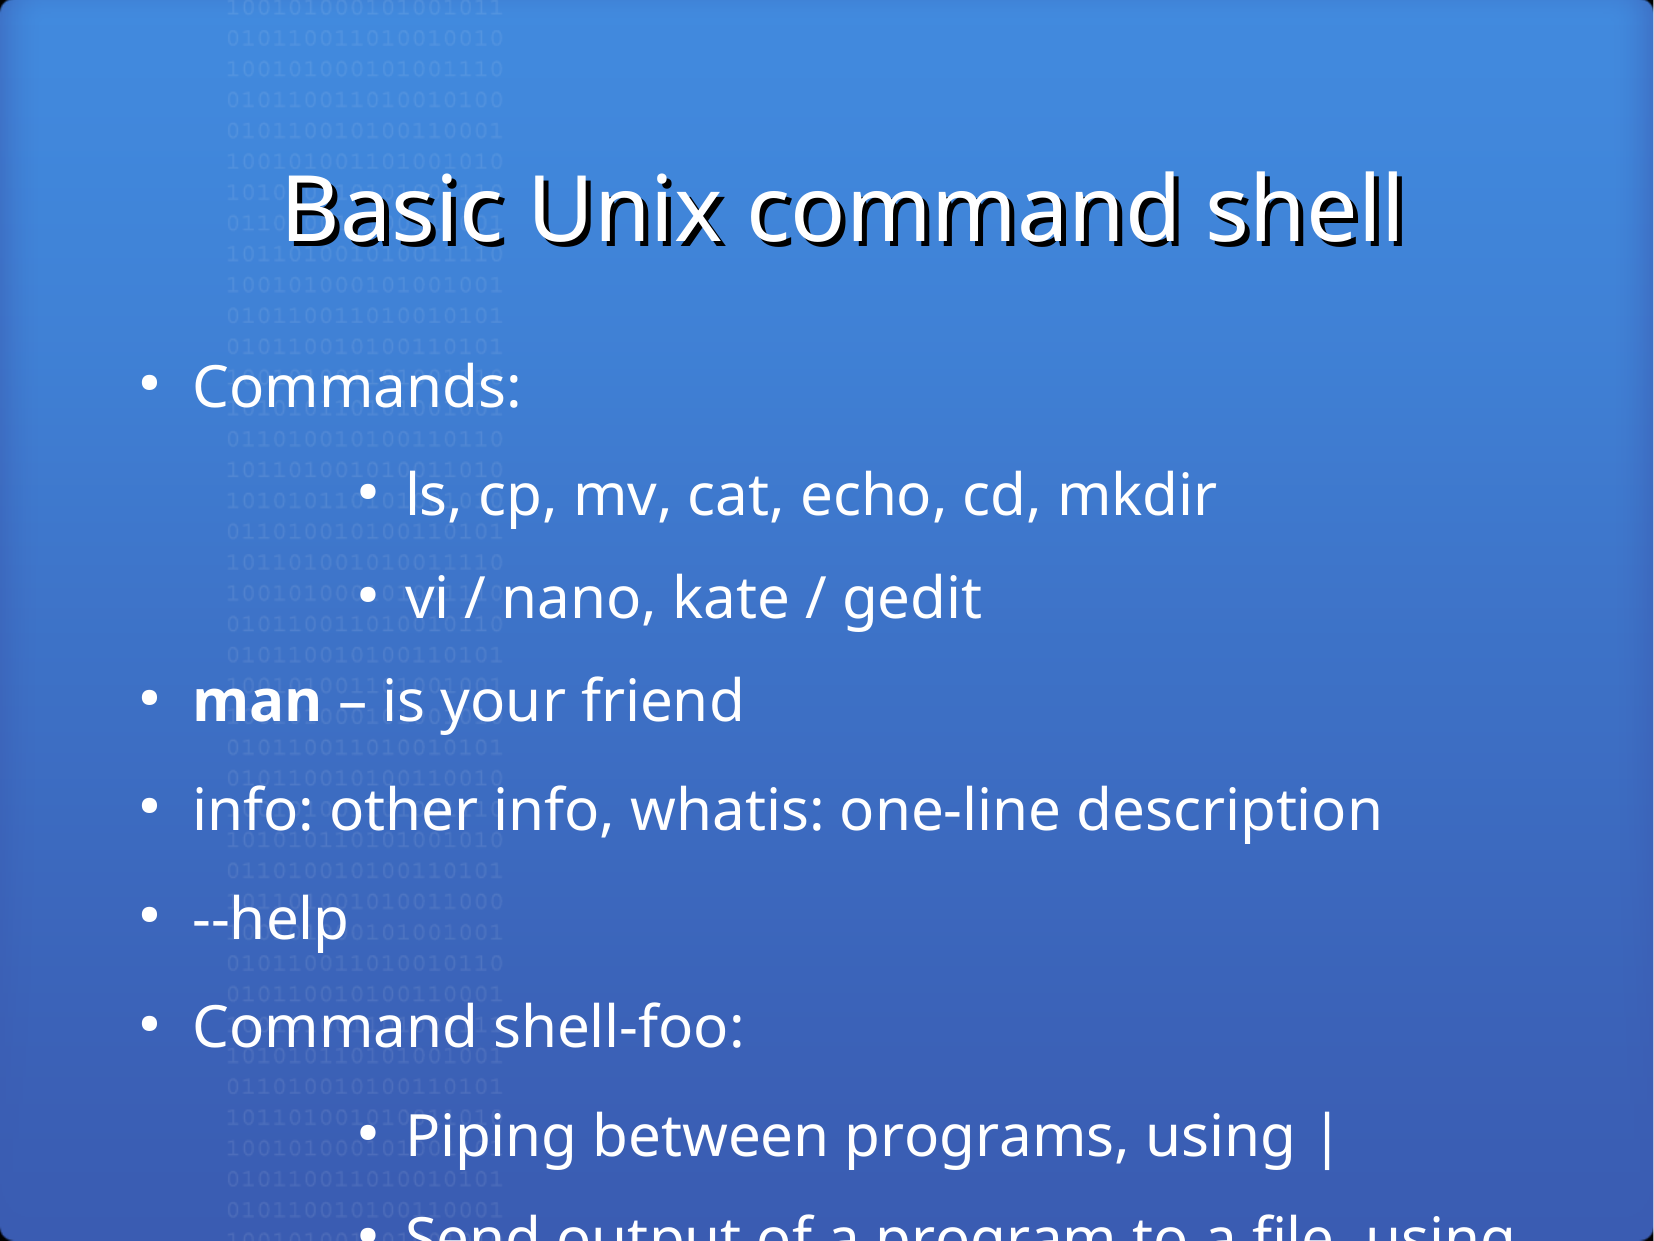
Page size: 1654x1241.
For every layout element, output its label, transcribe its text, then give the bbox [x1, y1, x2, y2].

picture [765, 1231, 783, 1241]
picture [0, 0, 1654, 1241]
picture [514, 1231, 531, 1241]
picture [1092, 1231, 1107, 1241]
picture [445, 1231, 461, 1240]
picture [1454, 1232, 1470, 1241]
picture [565, 1231, 583, 1241]
picture [659, 1231, 676, 1241]
picture [885, 1231, 902, 1241]
picture [479, 1232, 495, 1241]
picture [1072, 1231, 1087, 1241]
list Commands: ls, cp, mv, cat, echo, cd, mkdir vi / nano, kate / gedit man – is your friend info: other info, whatis: one-line description --help Command shell-foo: Piping between programs, using | Send output of a program to a file, using > [121, 344, 1534, 1173]
picture [1489, 1231, 1506, 1241]
picture [979, 1231, 996, 1241]
picture [1162, 1231, 1180, 1241]
picture [944, 1231, 962, 1241]
picture [1310, 1231, 1326, 1240]
title Basic Unix command shell [121, 102, 1534, 310]
